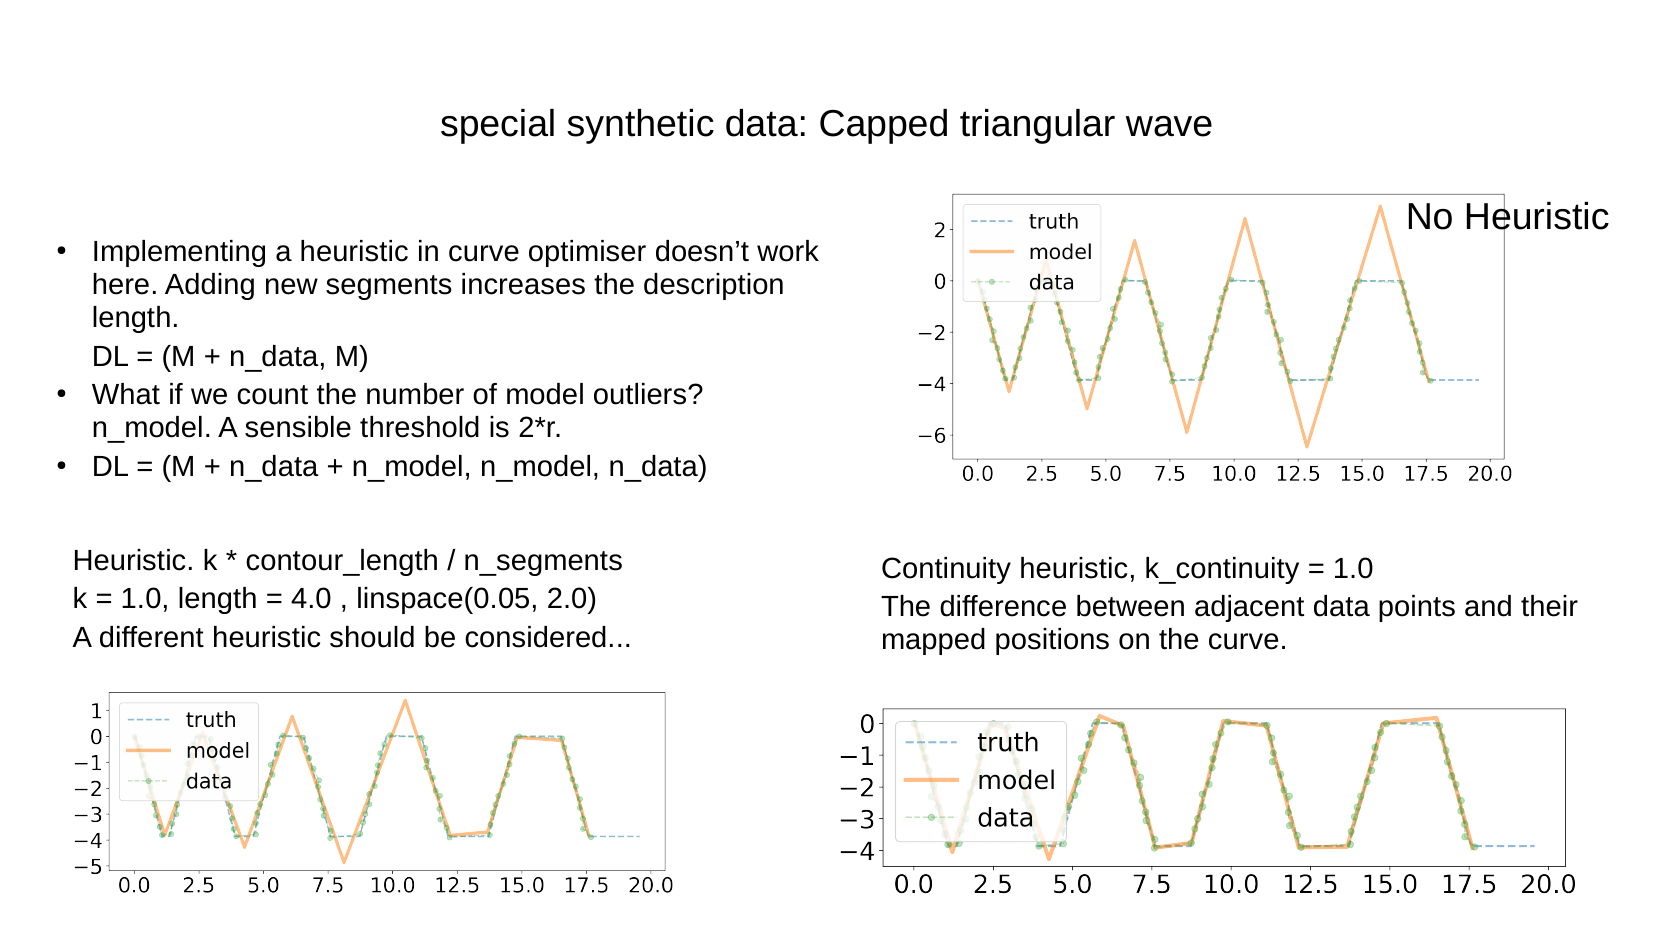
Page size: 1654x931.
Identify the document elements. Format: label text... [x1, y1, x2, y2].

text_box Implementing a heuristic in curve optimiser doesn’t work here. Adding new segments increases the description length. DL = (M + n_data, M) What if we count the number of model outliers? n_model. A sensible threshold is 2*r. DL = (M + n_data + n_model, n_model, n_data) [41, 228, 842, 491]
title special synthetic data: Capped triangular wave [82, 45, 1571, 201]
text_box Heuristic. k * contour_length / n_segments k = 1.0, length = 4.0 , linspace(0.05, 2.0) A different heuristic should be considered... [22, 536, 809, 662]
picture [830, 701, 1584, 906]
picture [66, 686, 680, 903]
text_box Continuity heuristic, k_continuity = 1.0 The difference between adjacent data points and their mapped positions on the curve. [830, 544, 1617, 702]
text_box No Heuristic [1355, 188, 1640, 255]
picture [910, 188, 1519, 491]
